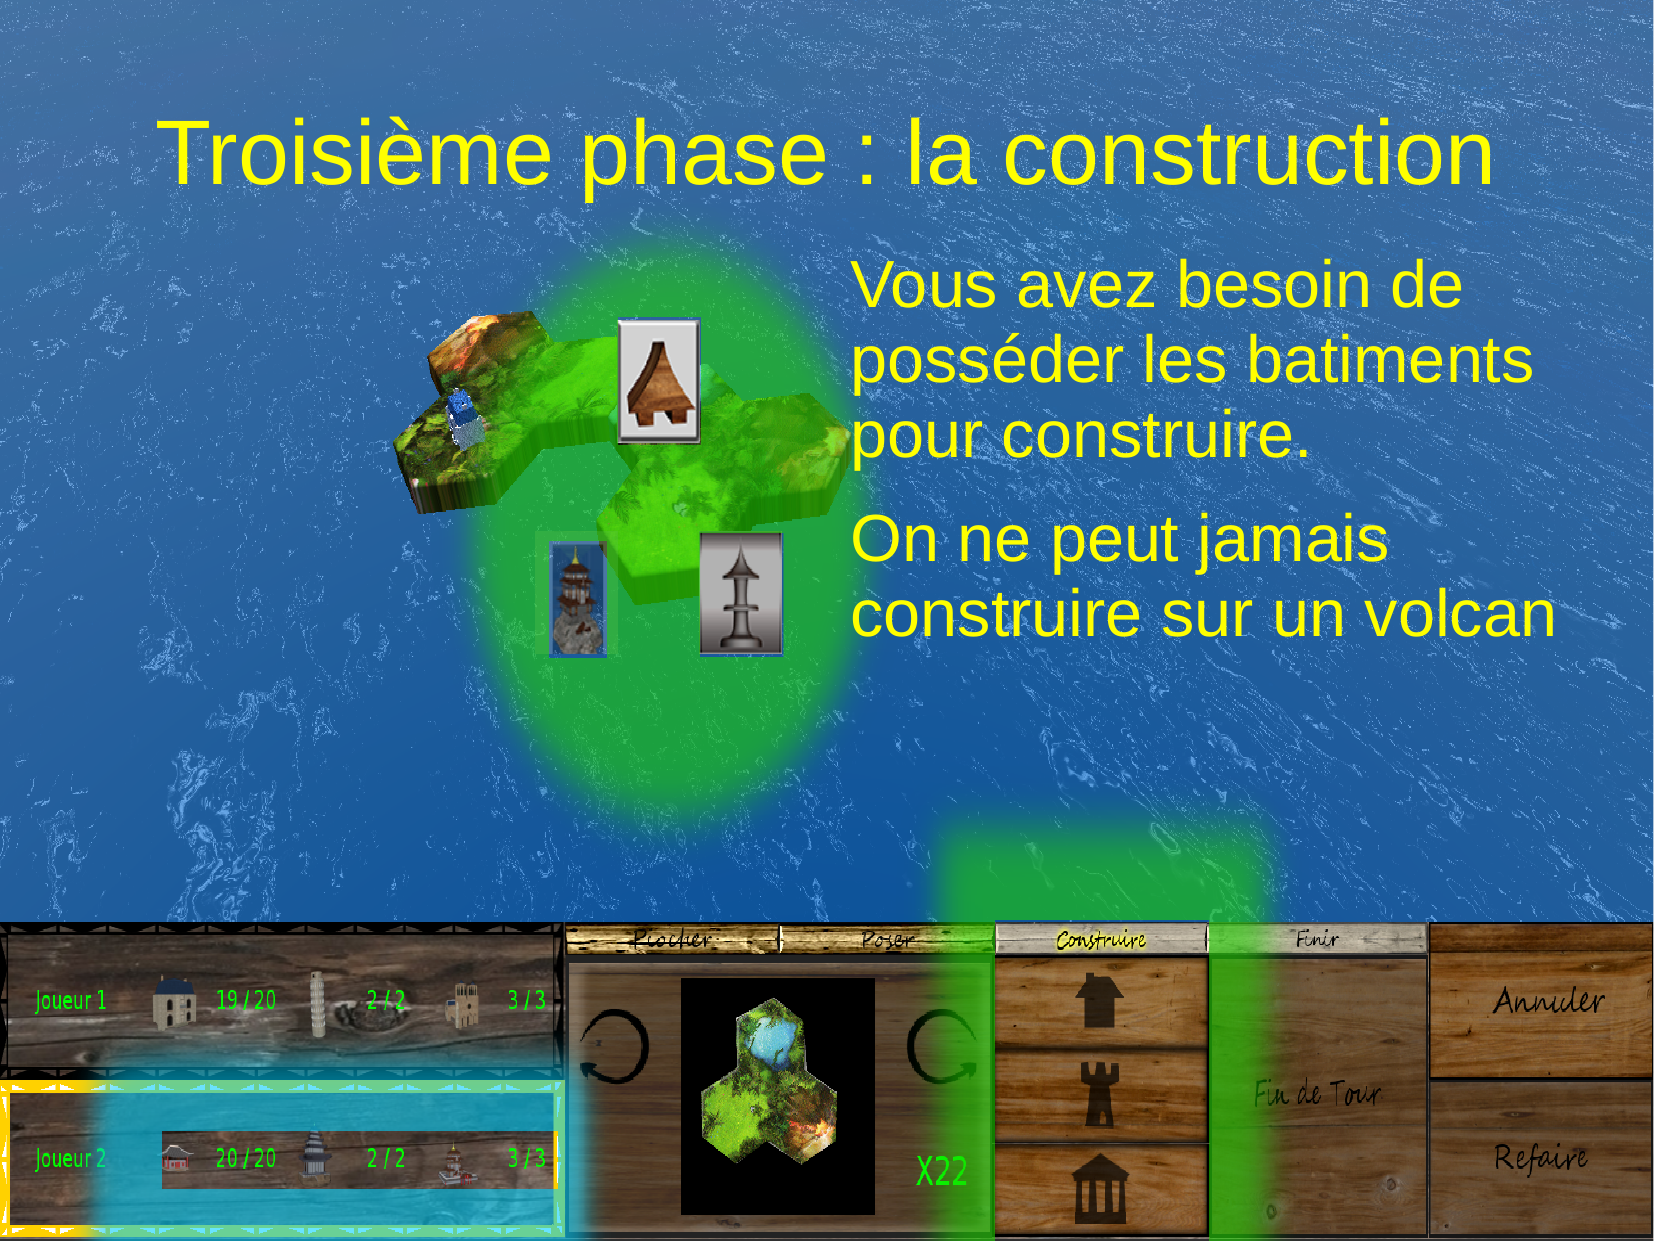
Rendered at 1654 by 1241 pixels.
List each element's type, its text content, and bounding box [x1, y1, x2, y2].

list Vous avez besoin de posséder les batiments pour construire. On ne peut jamais construire sur un volcan [779, 142, 1630, 863]
title Troisième phase : la construction [82, 49, 1571, 257]
picture [0, 0, 1654, 1241]
